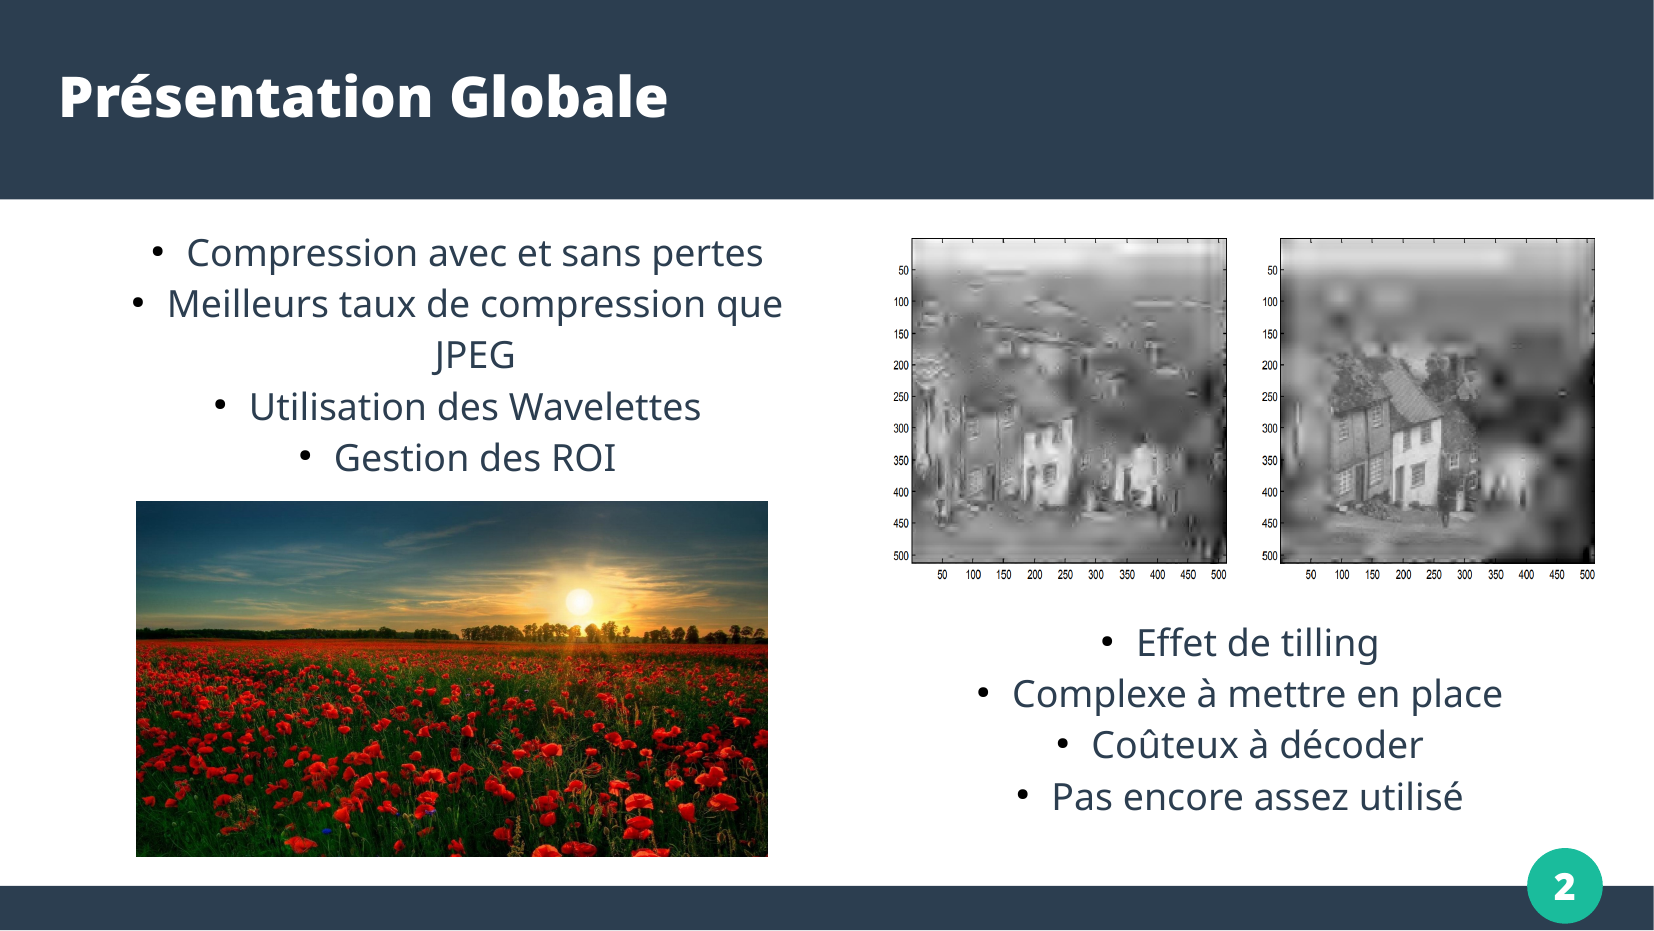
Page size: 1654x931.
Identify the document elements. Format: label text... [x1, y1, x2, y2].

picture [885, 237, 1595, 592]
title Présentation Globale [59, 37, 1595, 156]
text_box Effet de tilling Complexe à mettre en place Coûteux à décoder Pas encore assez utilisé [885, 616, 1595, 821]
picture [136, 501, 768, 857]
text_box Compression avec et sans pertes Meilleurs taux de compression que JPEG Utilisation des Wavelettes Gestion des ROI [88, 228, 827, 481]
